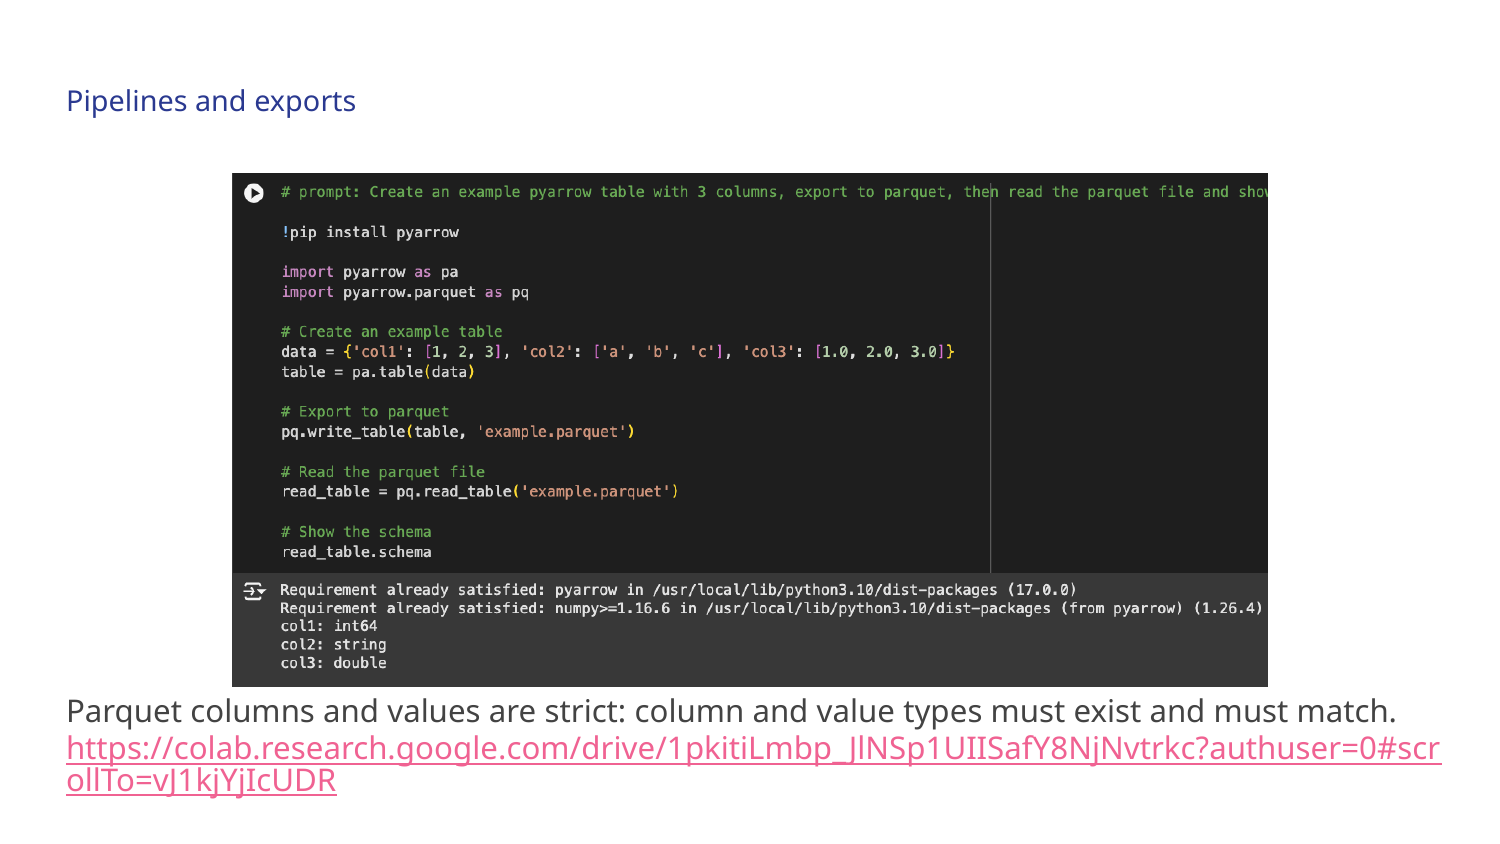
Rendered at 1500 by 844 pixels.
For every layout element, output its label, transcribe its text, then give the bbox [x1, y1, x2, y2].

title Pipelines and exports [51, 67, 1449, 167]
picture [232, 173, 1268, 687]
text_box Parquet columns and values are strict: column and value types must exist and must match. https://colab.research.google.com/drive/1pkitiLmbp_JlNSp1UIISafY8NjNvtrkc?authuser=0#scrollTo=vJ1kjYjIcUDR [51, 676, 1475, 735]
